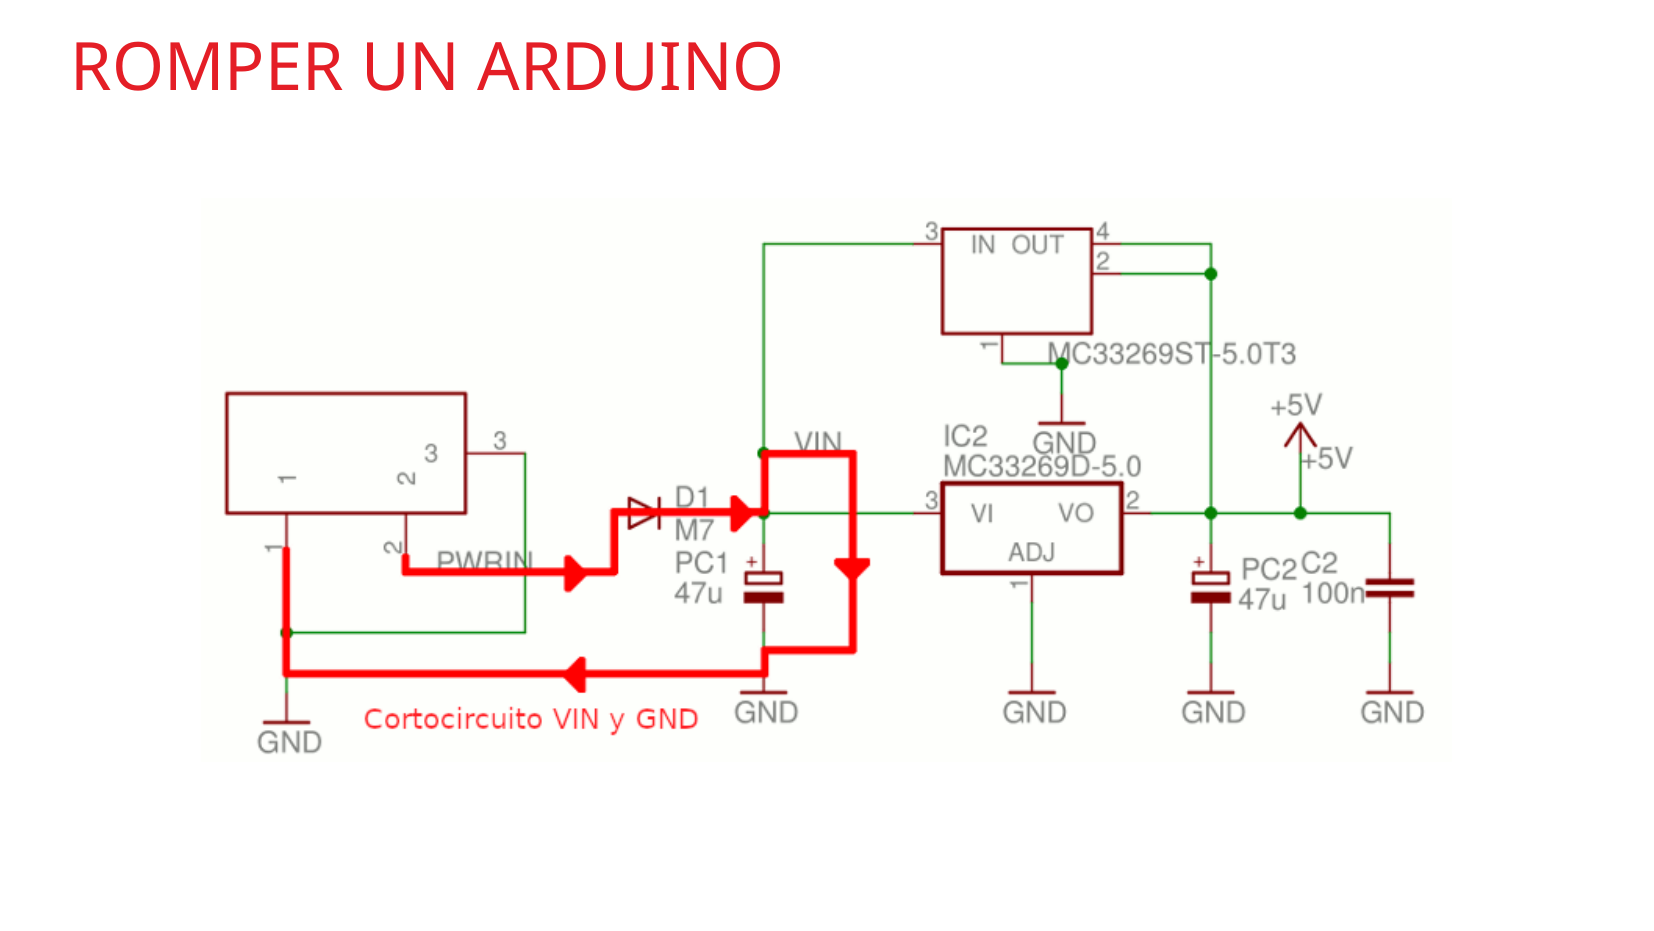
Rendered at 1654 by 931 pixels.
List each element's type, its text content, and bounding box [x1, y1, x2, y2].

picture [201, 198, 1452, 762]
title ROMPER UN ARDUINO [70, 11, 1347, 118]
